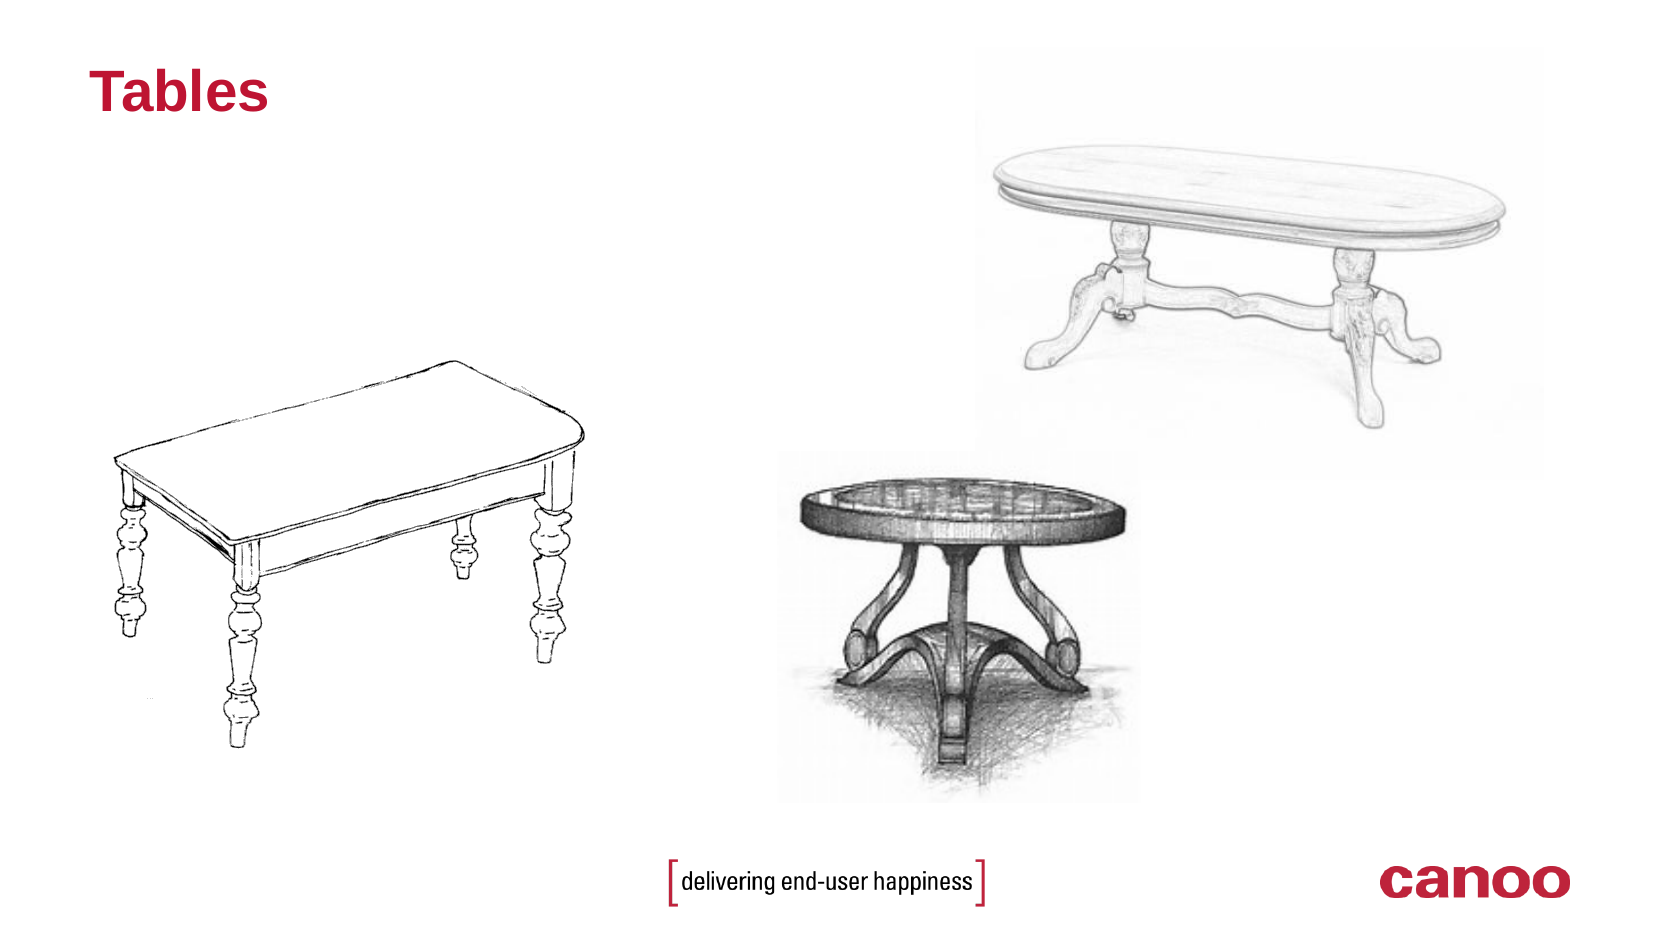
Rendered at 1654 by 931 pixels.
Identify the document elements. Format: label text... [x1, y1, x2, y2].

picture [662, 855, 991, 910]
picture [1380, 866, 1570, 898]
picture [105, 284, 601, 781]
title Tables [75, 45, 1591, 136]
picture [777, 47, 1544, 803]
